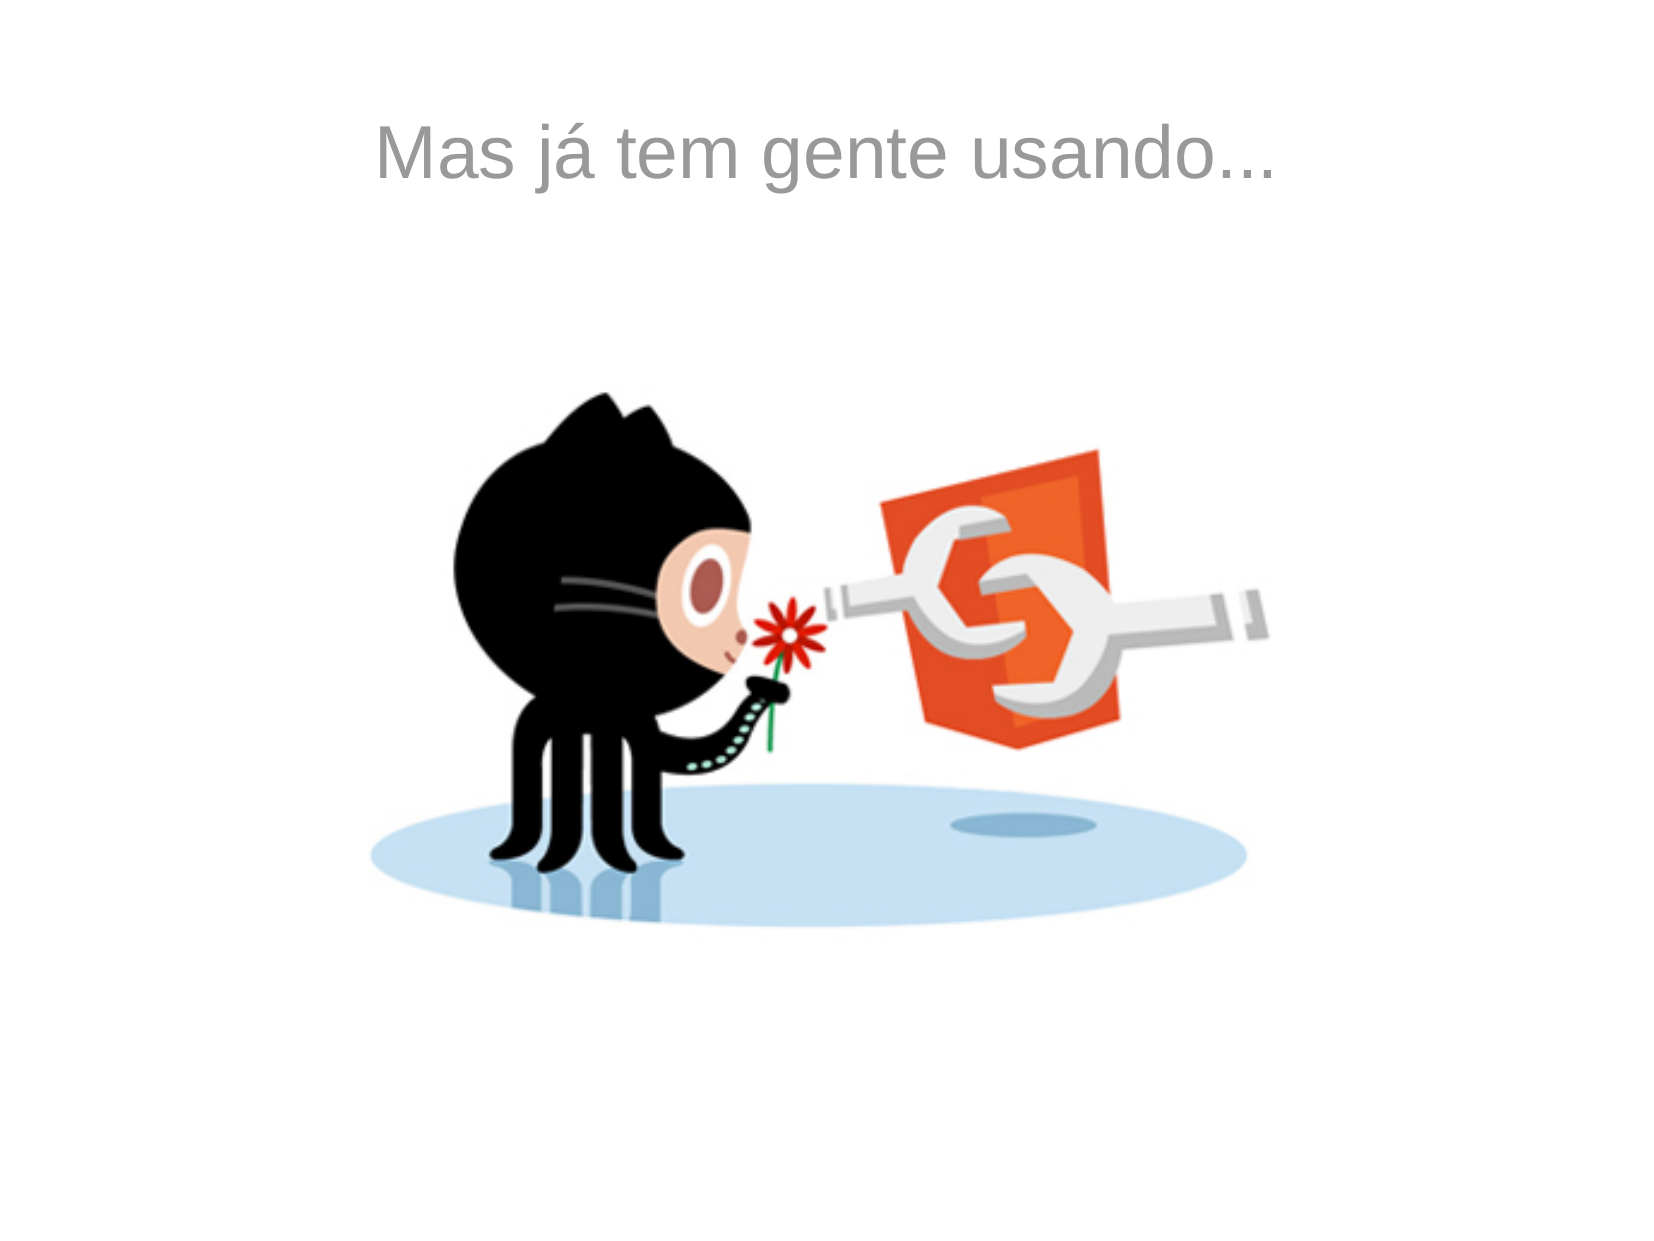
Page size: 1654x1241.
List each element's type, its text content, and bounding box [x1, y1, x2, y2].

title Mas já tem gente usando... [82, 49, 1571, 257]
picture [82, 367, 1571, 944]
